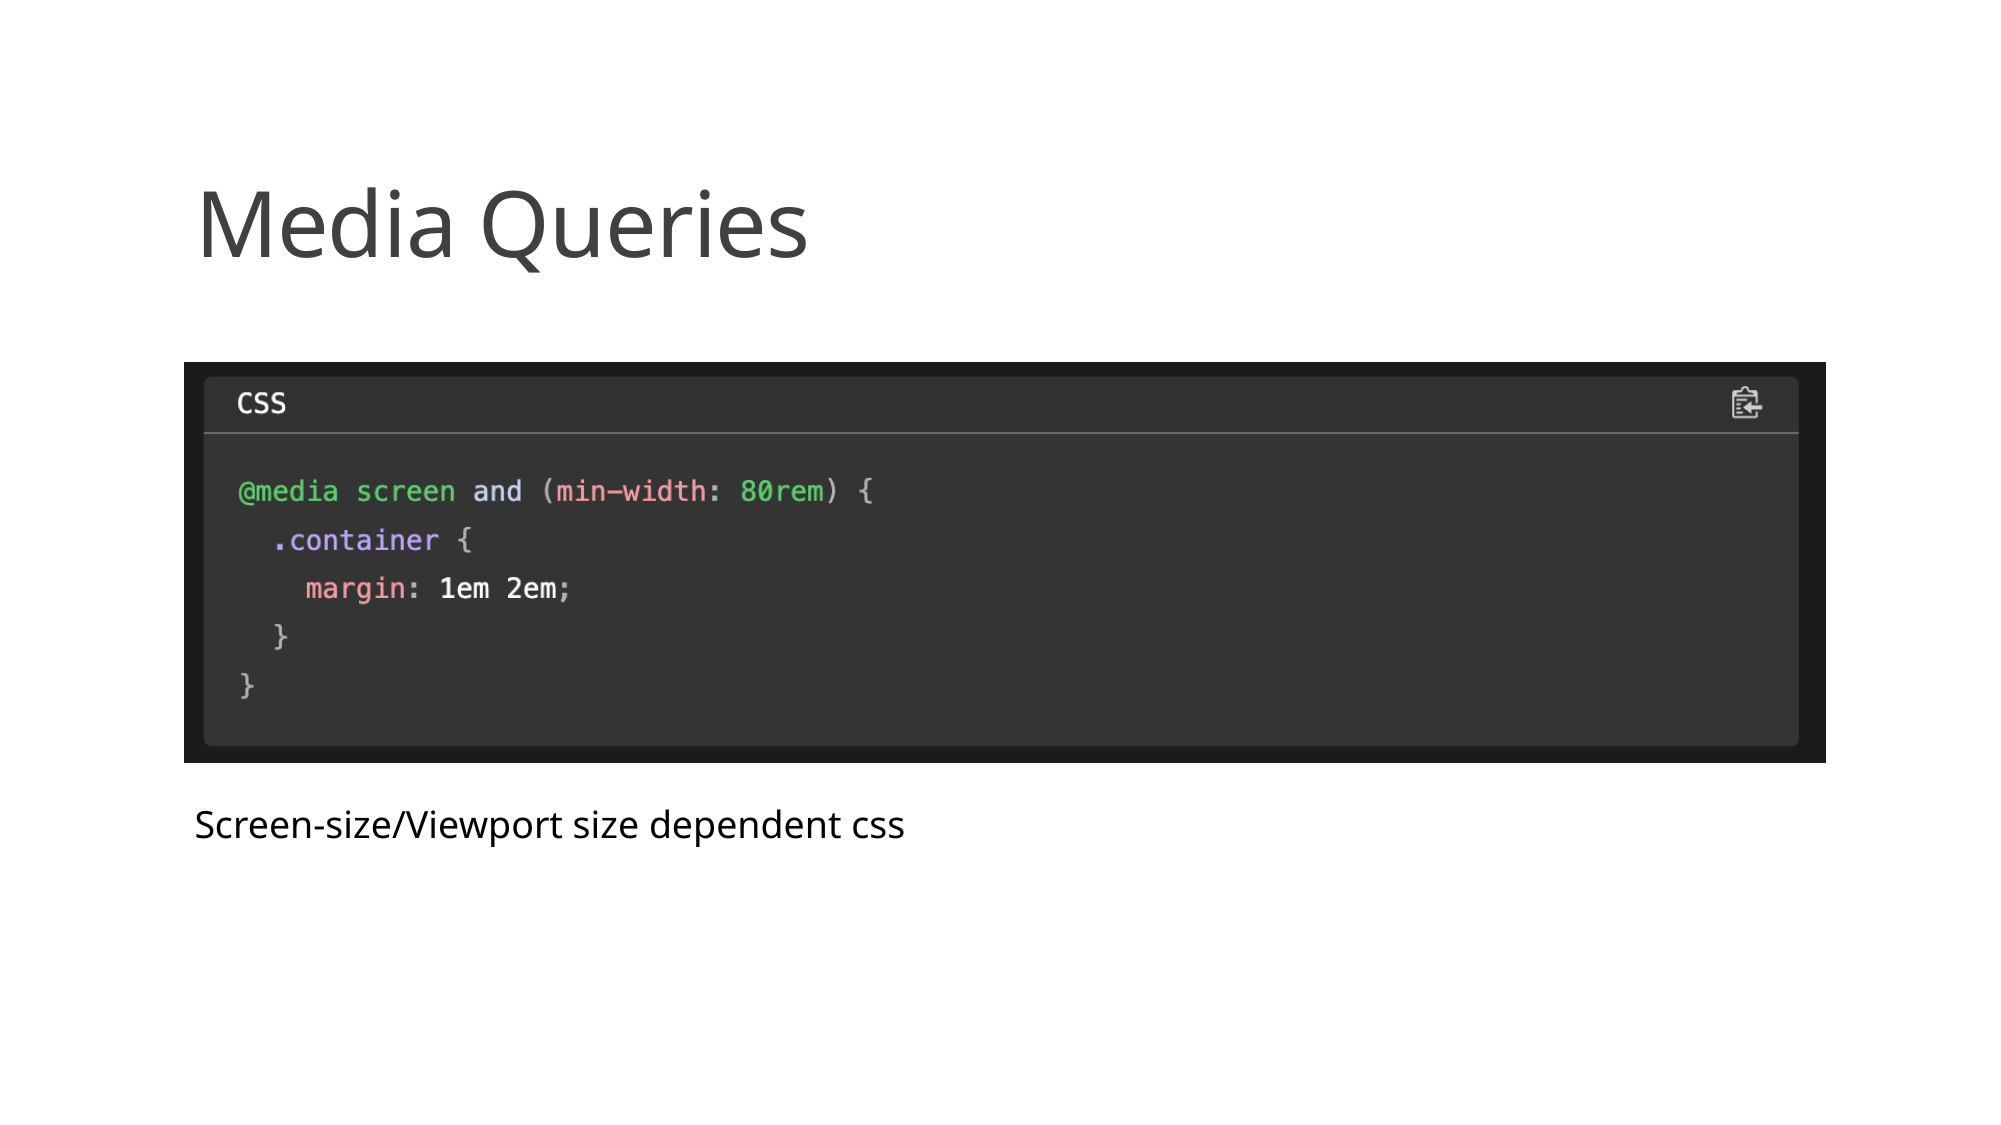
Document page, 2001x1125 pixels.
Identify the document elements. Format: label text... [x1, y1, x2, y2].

title Media Queries [180, 47, 1831, 286]
text_box Screen-size/Viewport size dependent css [179, 793, 934, 854]
picture [184, 362, 1826, 763]
